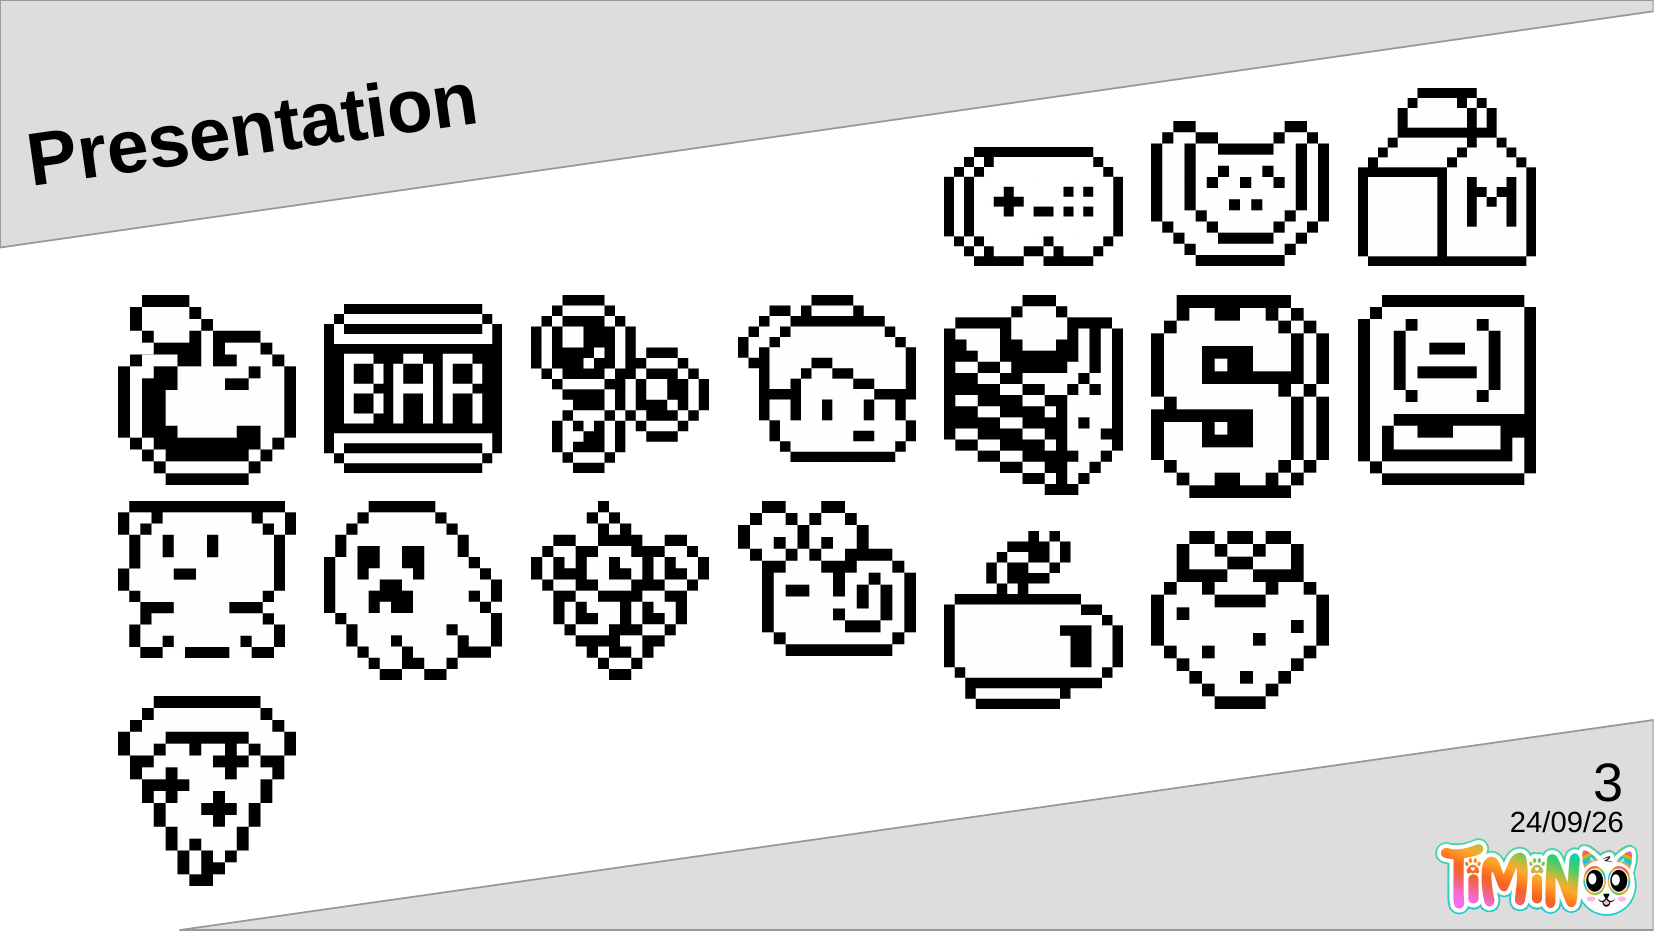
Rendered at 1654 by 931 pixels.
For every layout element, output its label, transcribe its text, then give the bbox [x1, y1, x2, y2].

picture [738, 295, 916, 462]
picture [1151, 295, 1329, 498]
picture [1358, 88, 1536, 266]
title Presentation [16, 0, 1501, 239]
picture [324, 501, 502, 680]
picture [531, 501, 709, 680]
picture [944, 147, 1123, 266]
picture [118, 501, 296, 658]
picture [118, 696, 296, 886]
picture [531, 295, 709, 473]
picture [118, 295, 296, 485]
picture [944, 295, 1123, 495]
picture [738, 501, 916, 656]
picture [324, 304, 502, 473]
picture [1151, 121, 1329, 266]
picture [1151, 531, 1329, 709]
picture [1435, 838, 1638, 916]
picture [1358, 295, 1536, 485]
picture [944, 531, 1123, 709]
